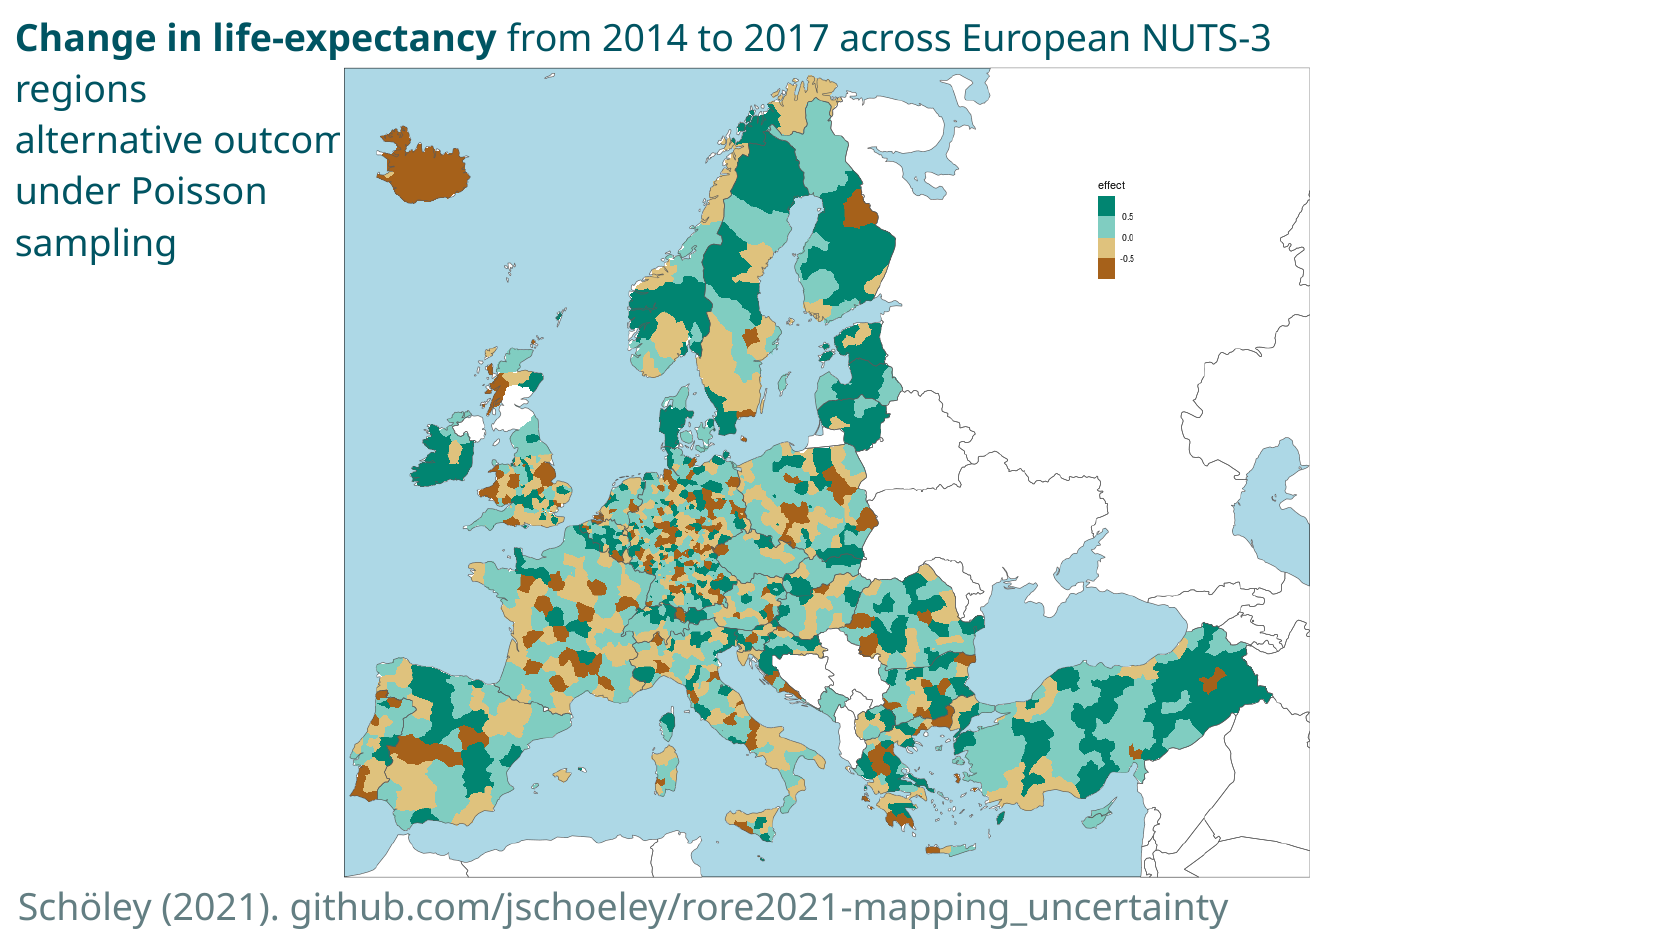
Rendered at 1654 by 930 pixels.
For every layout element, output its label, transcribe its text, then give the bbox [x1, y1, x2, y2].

picture [340, 65, 1313, 879]
text_box Change in life-expectancy from 2014 to 2017 across European NUTS-3 regions alternative outcomes under Poisson sampling [0, 4, 1381, 218]
text_box Schöley (2021). github.com/jschoeley/rore2021-mapping_uncertainty [3, 872, 1058, 930]
